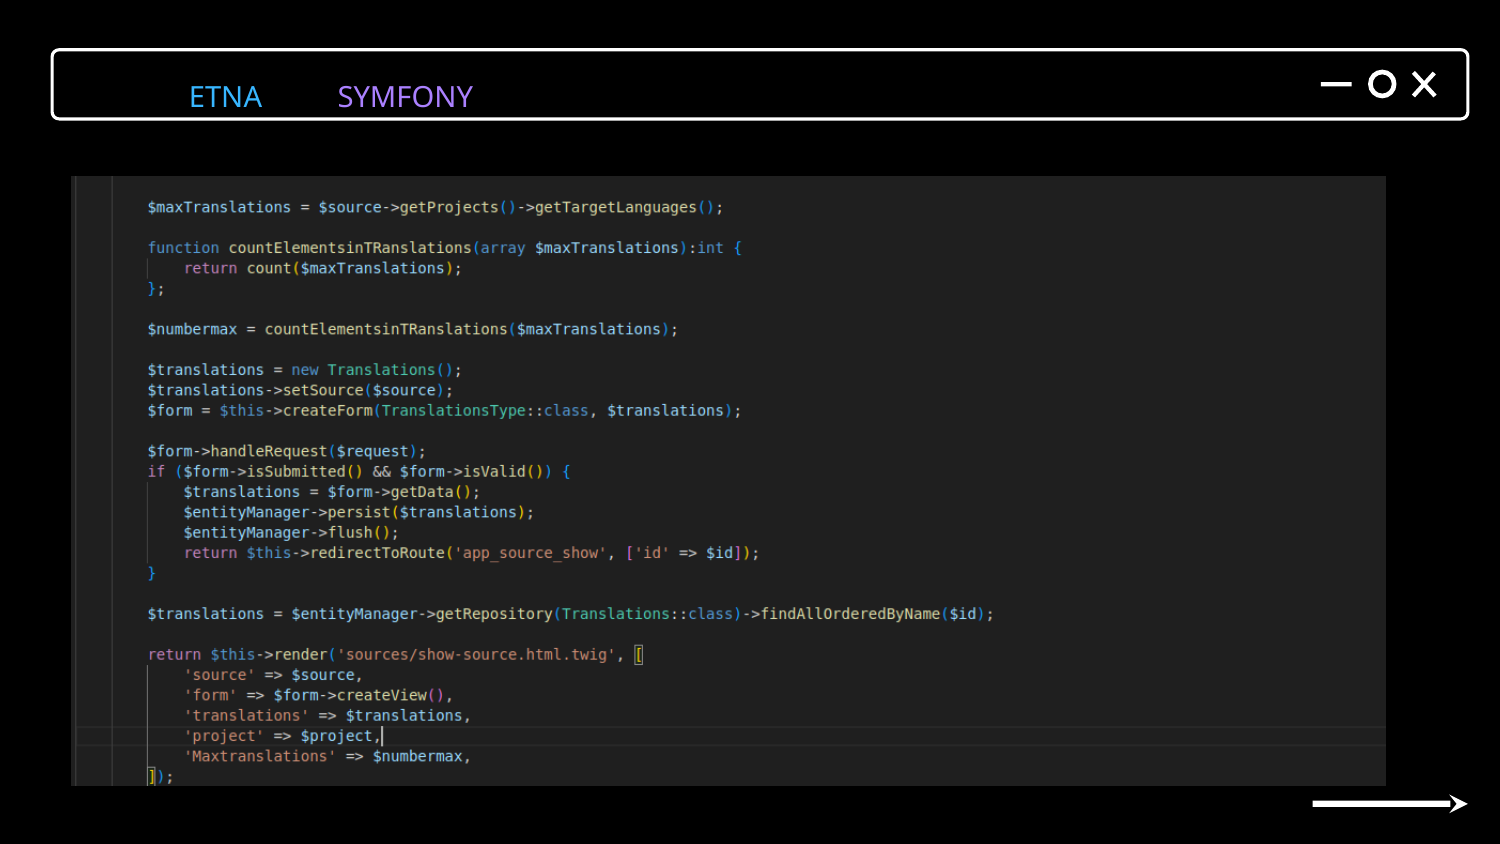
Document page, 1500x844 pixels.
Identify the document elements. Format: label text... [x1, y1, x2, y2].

picture [71, 176, 1386, 786]
text_box [52, 49, 1468, 119]
text_box ETNA SYMFONY [86, 64, 577, 114]
